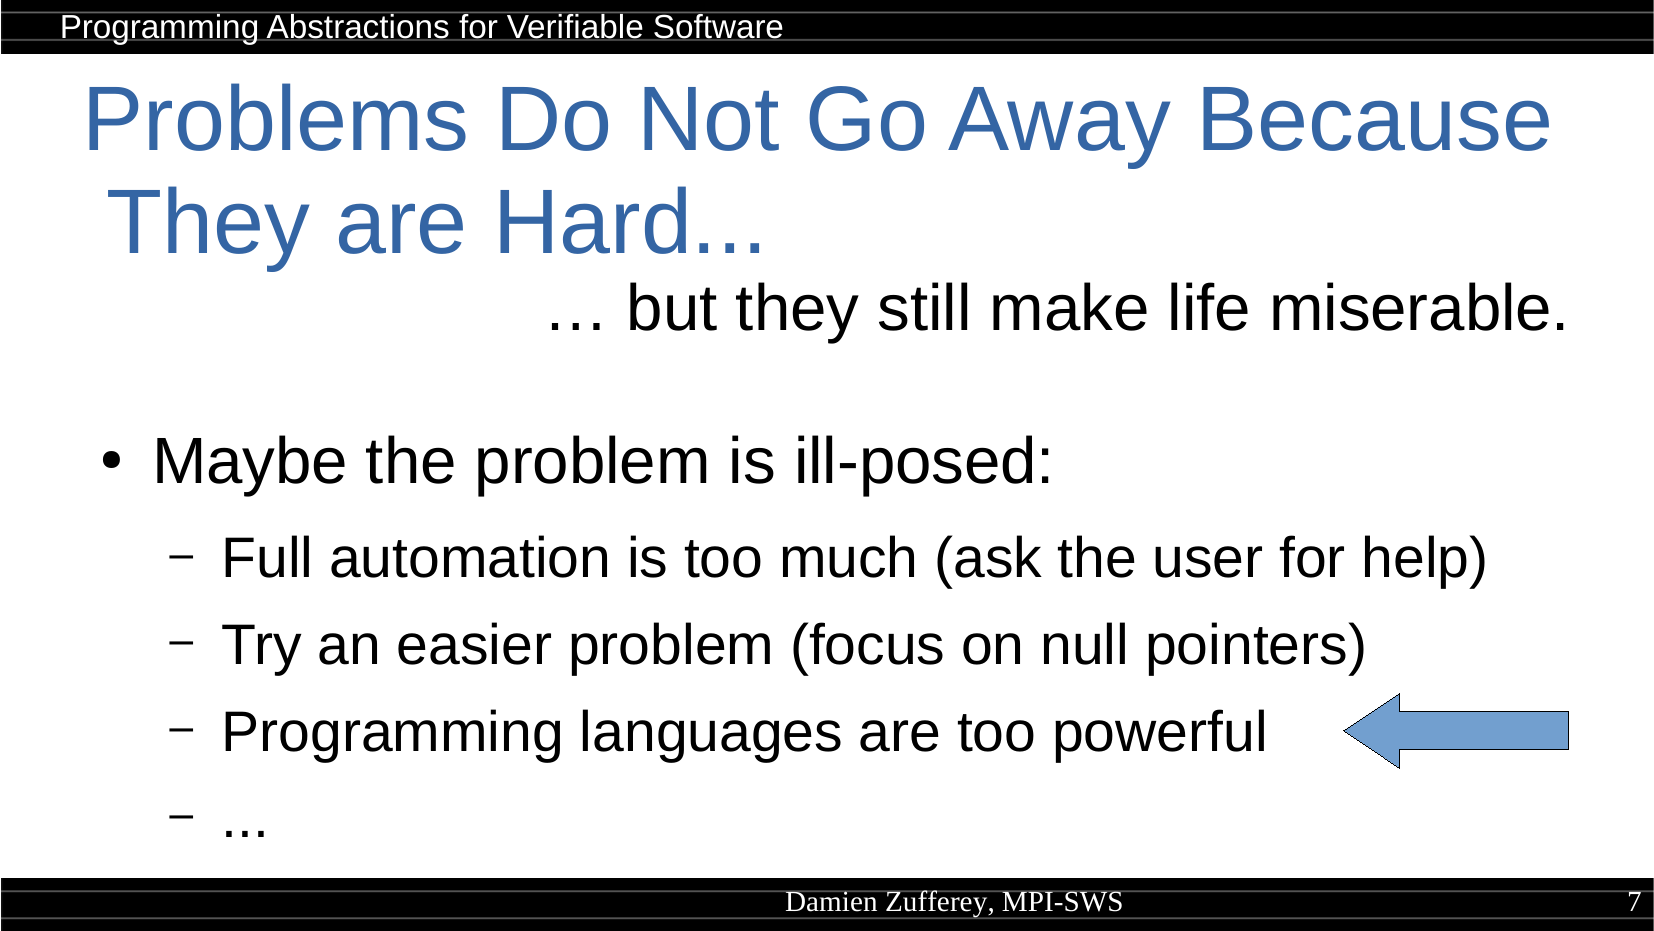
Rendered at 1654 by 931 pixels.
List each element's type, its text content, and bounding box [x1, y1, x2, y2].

picture [1, 0, 1654, 54]
title Problems Do Not Go Away Because They are Hard... [82, 67, 1571, 271]
text_box [1343, 693, 1569, 769]
list … but they still make life miserable. Maybe the problem is ill-posed: Full automation is too much (ask the user for help) Try an easier problem (focus on null pointers) Programming languages are too powerful ... [82, 271, 1571, 851]
picture [1, 878, 1654, 931]
